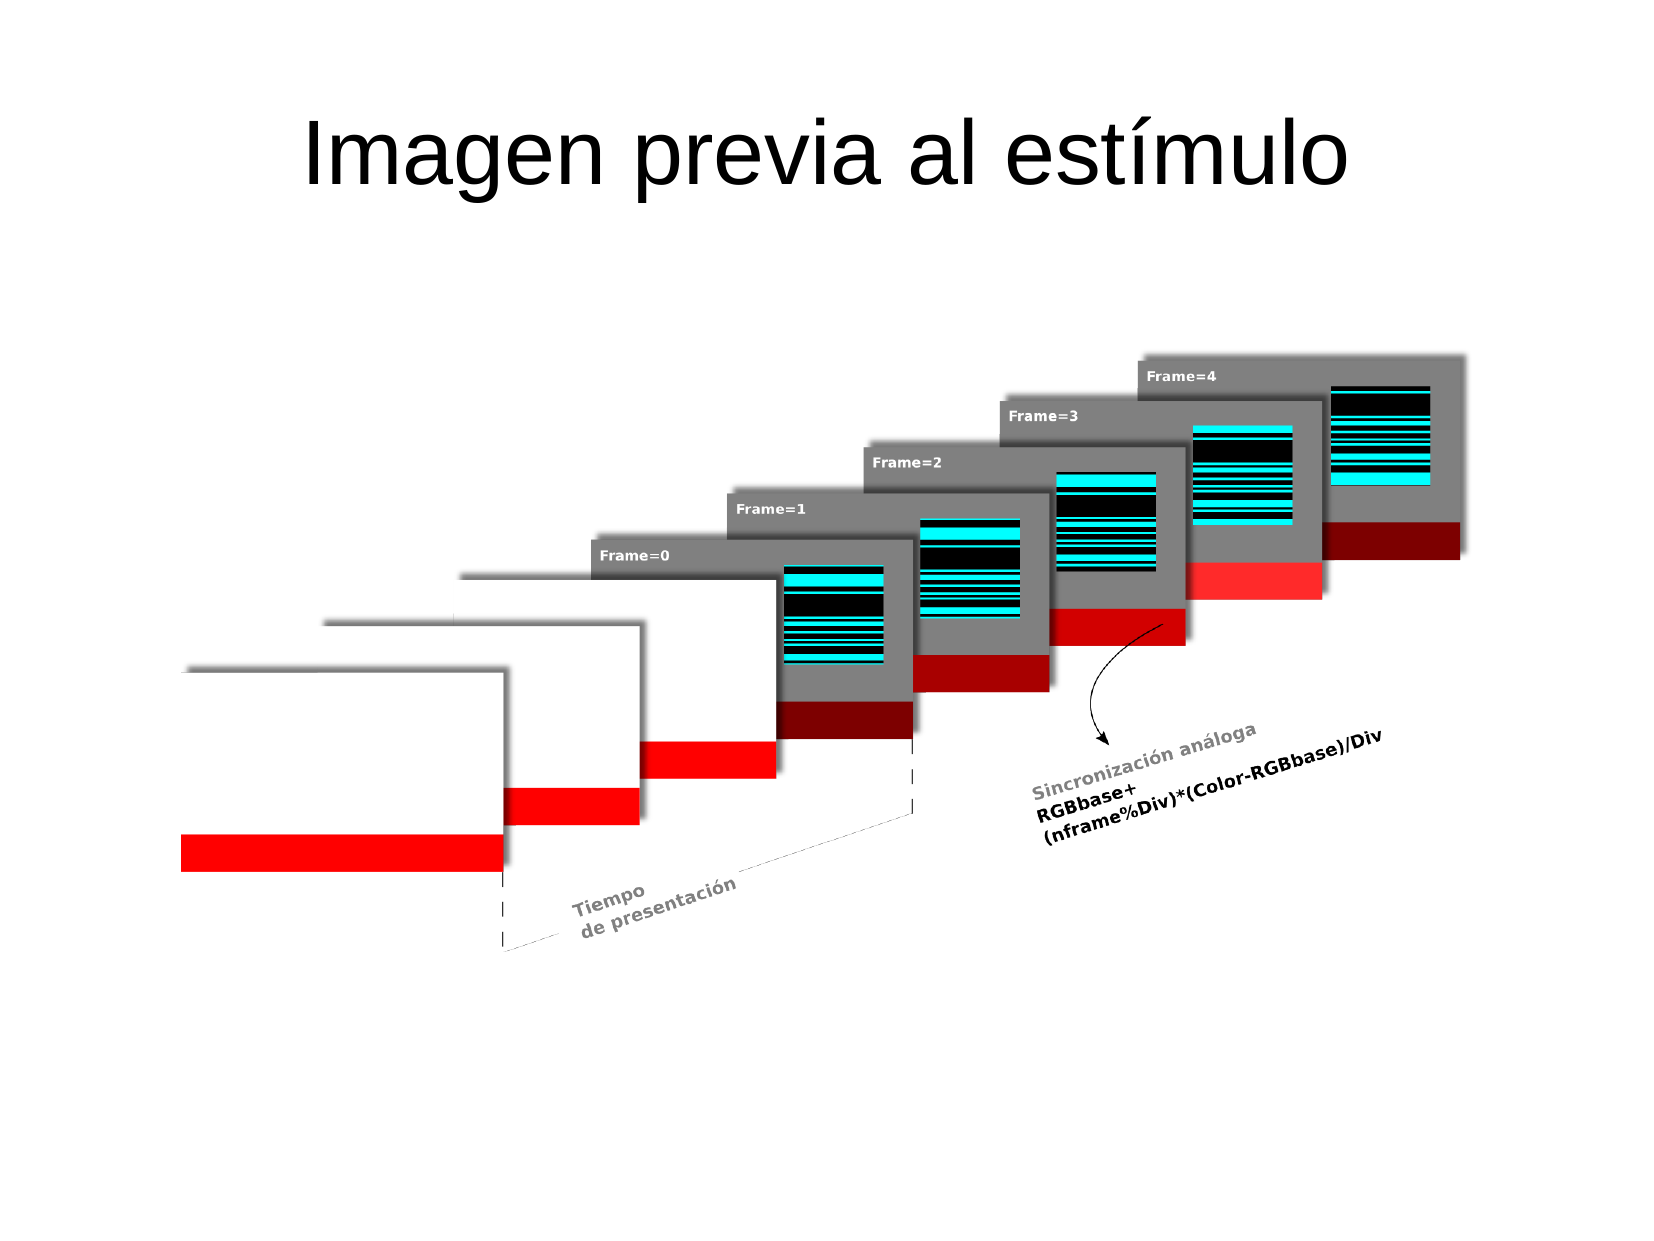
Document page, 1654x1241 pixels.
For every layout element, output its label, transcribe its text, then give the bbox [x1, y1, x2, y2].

title Imagen previa al estímulo [82, 49, 1571, 257]
picture [181, 348, 1472, 952]
